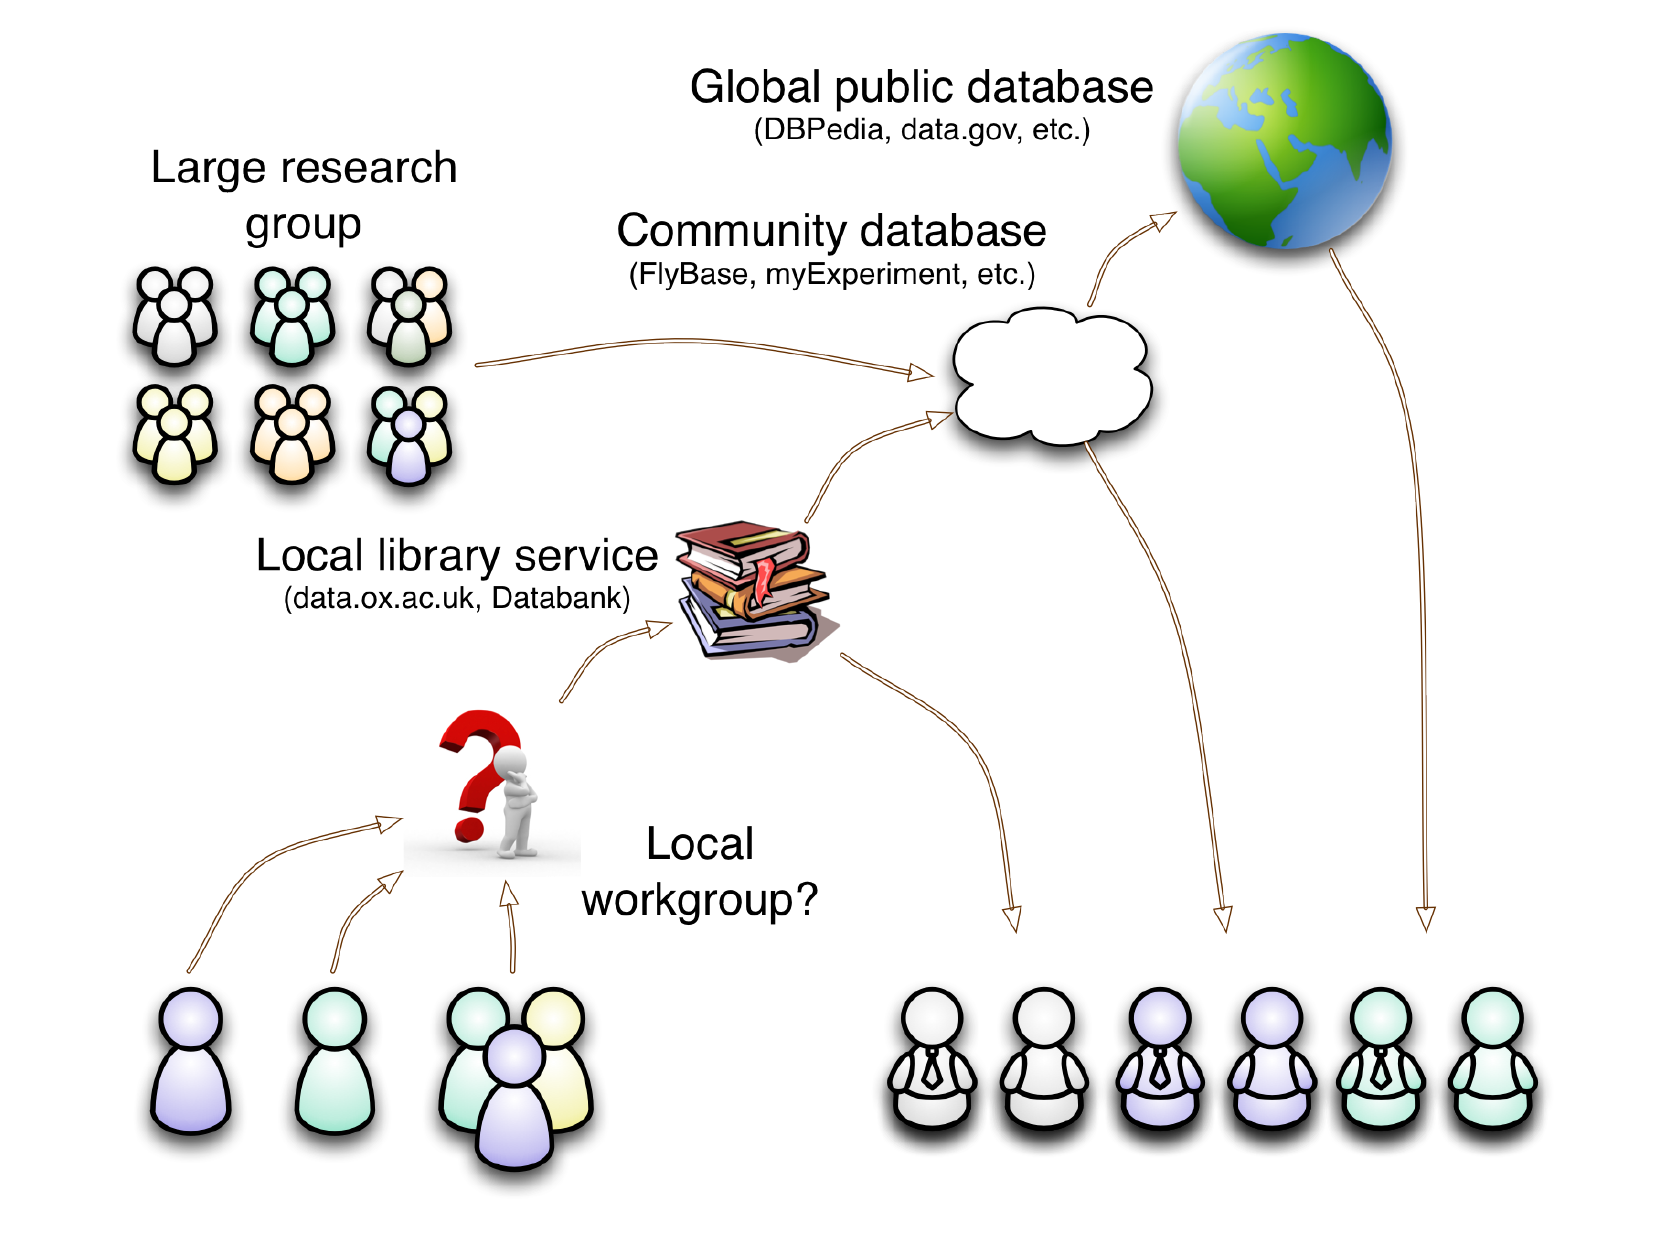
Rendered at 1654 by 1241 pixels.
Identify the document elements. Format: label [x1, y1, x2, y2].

picture [105, 20, 1565, 1207]
